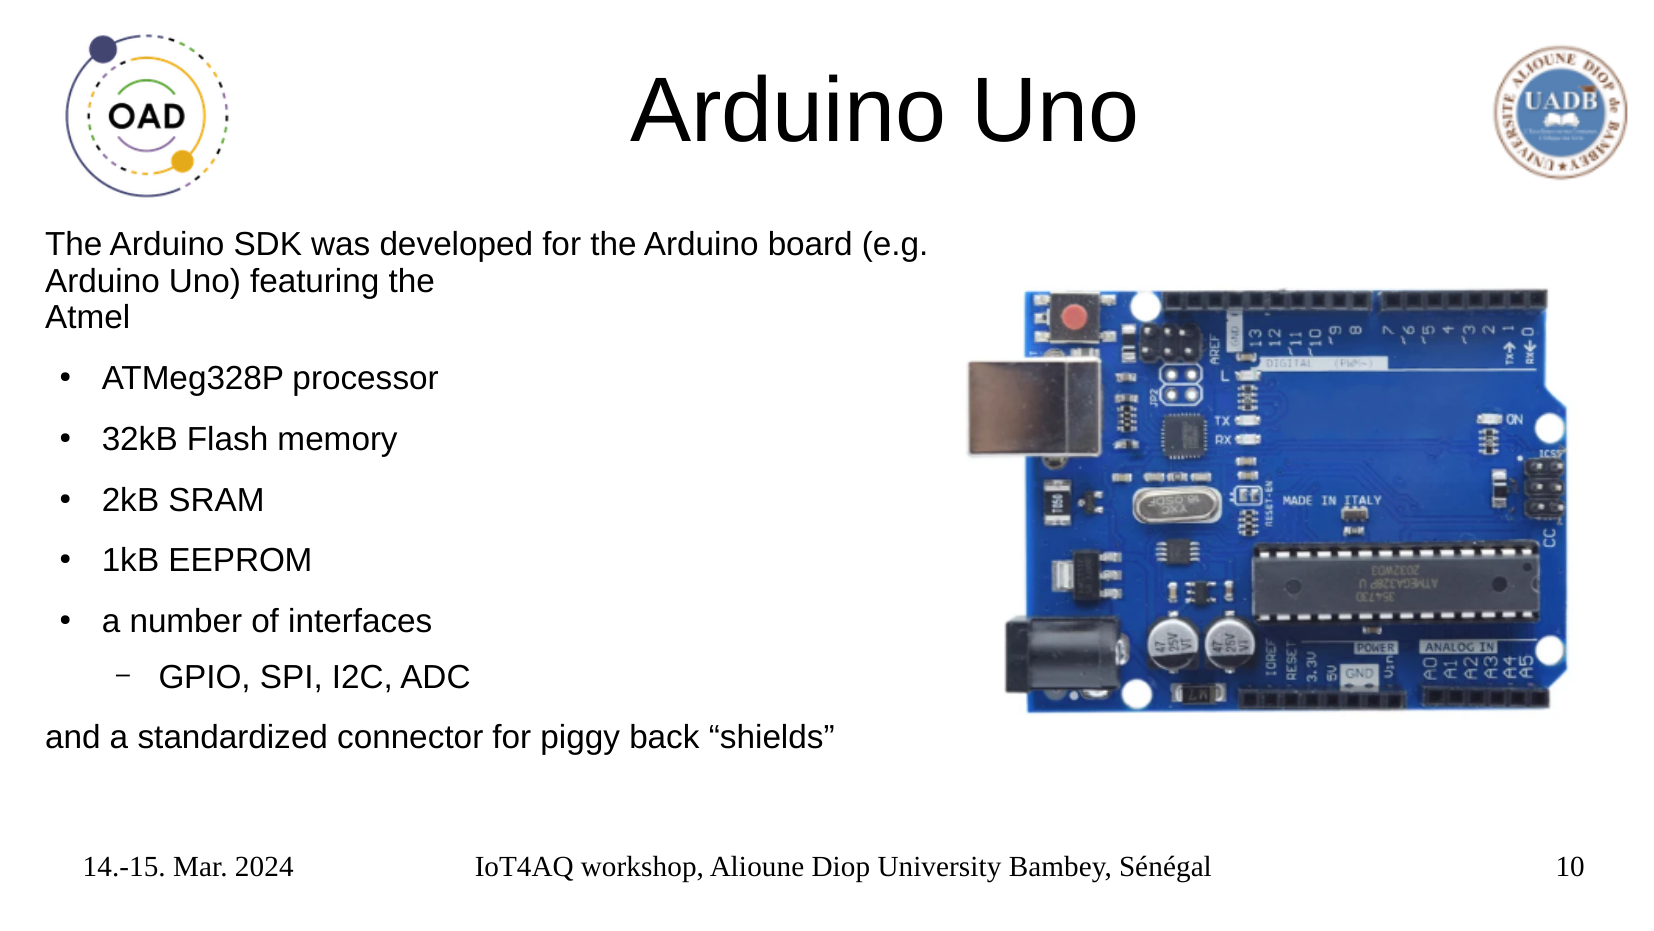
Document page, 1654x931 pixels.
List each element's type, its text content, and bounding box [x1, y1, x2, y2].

title Arduino Uno [301, 32, 1469, 188]
picture [939, 264, 1634, 755]
list The Arduino SDK was developed for the Arduino board (e.g. Arduino Uno) featuring the Atmel ATMeg328P processor 32kB Flash memory 2kB SRAM 1kB EEPROM a number of interfaces GPIO, SPI, I2C, ADC and a standardized connector for piggy back “shields” [45, 225, 1013, 765]
picture [25, 20, 263, 218]
picture [1482, 37, 1641, 188]
